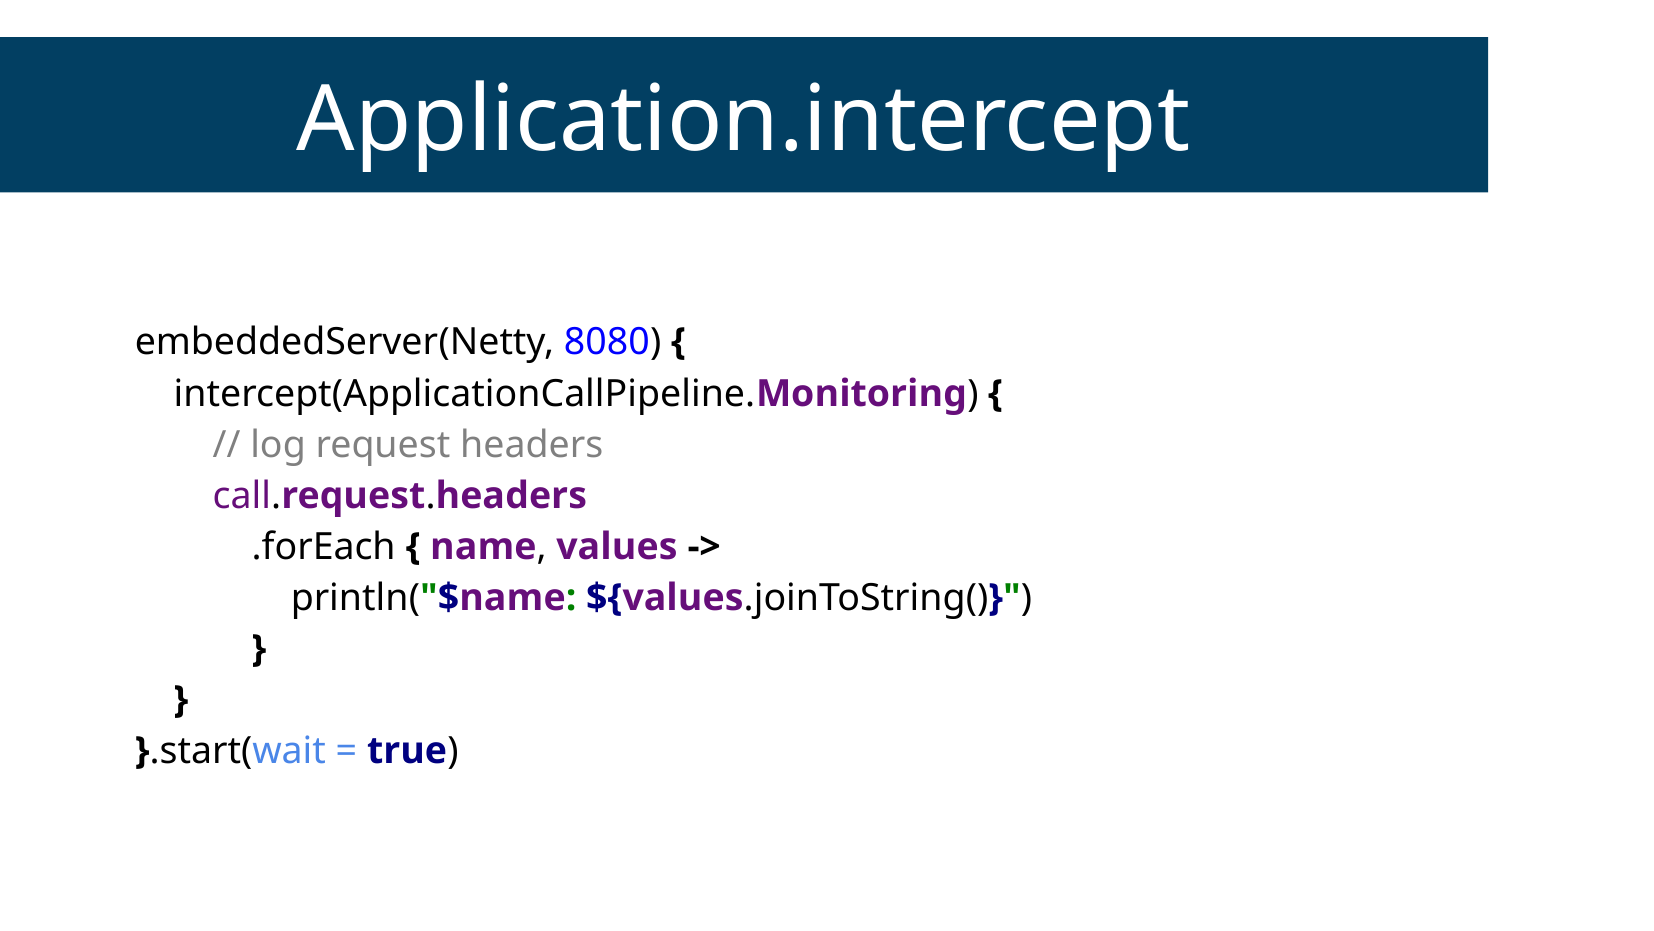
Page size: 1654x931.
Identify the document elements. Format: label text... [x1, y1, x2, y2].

text_box embeddedServer(Netty, 8080) { intercept(ApplicationCallPipeline.Monitoring) { // log request headers call.request.headers .forEach { name, values -> println("$name: ${values.joinToString()}") } } }.start(wait = true) [120, 307, 1478, 728]
title Application.intercept [0, 37, 1489, 193]
